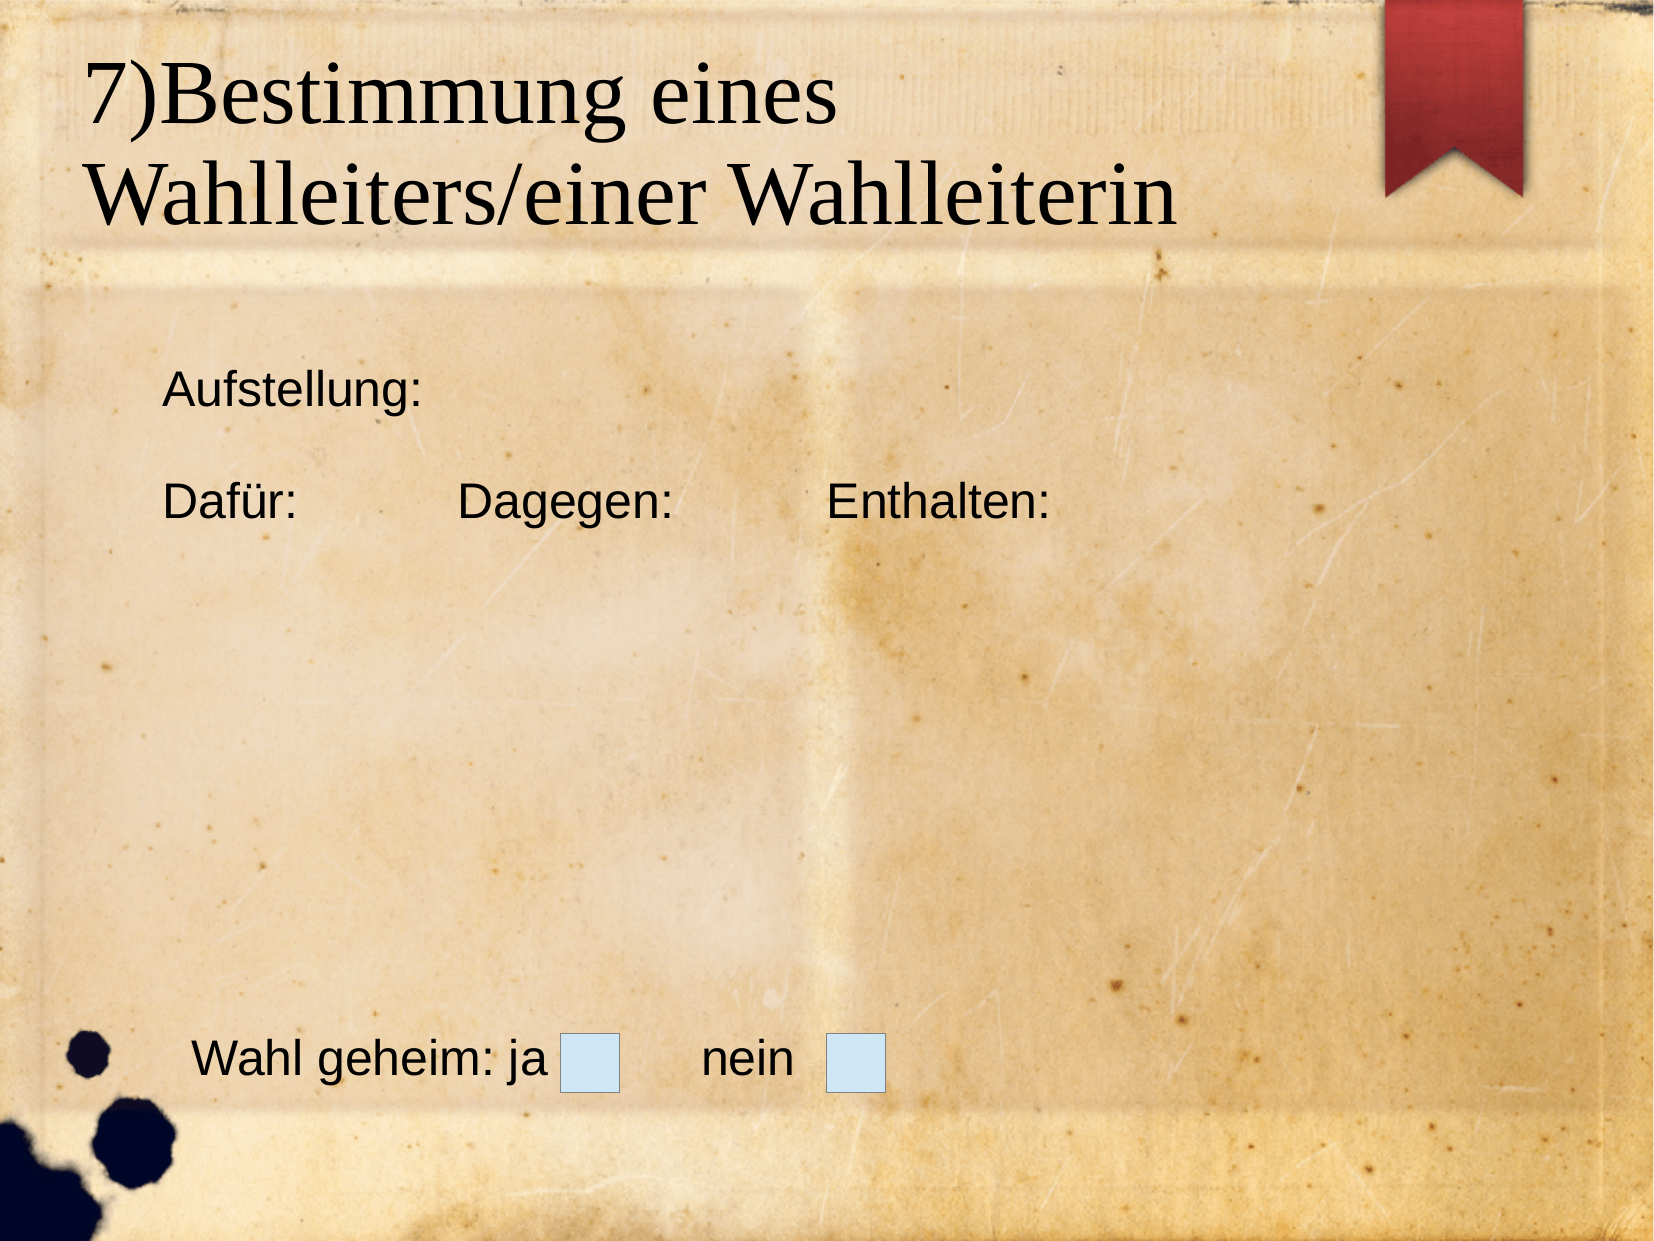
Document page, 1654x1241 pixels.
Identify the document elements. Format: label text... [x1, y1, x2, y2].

title 7)Bestimmung eines Wahlleiters/einer Wahlleiterin [82, 41, 1347, 245]
text_box [826, 1033, 886, 1093]
text_box Aufstellung: Dafür: Dagegen: Enthalten: [147, 354, 1477, 1094]
picture [0, 0, 1654, 1241]
text_box Wahl geheim: ja nein [177, 1023, 826, 1094]
